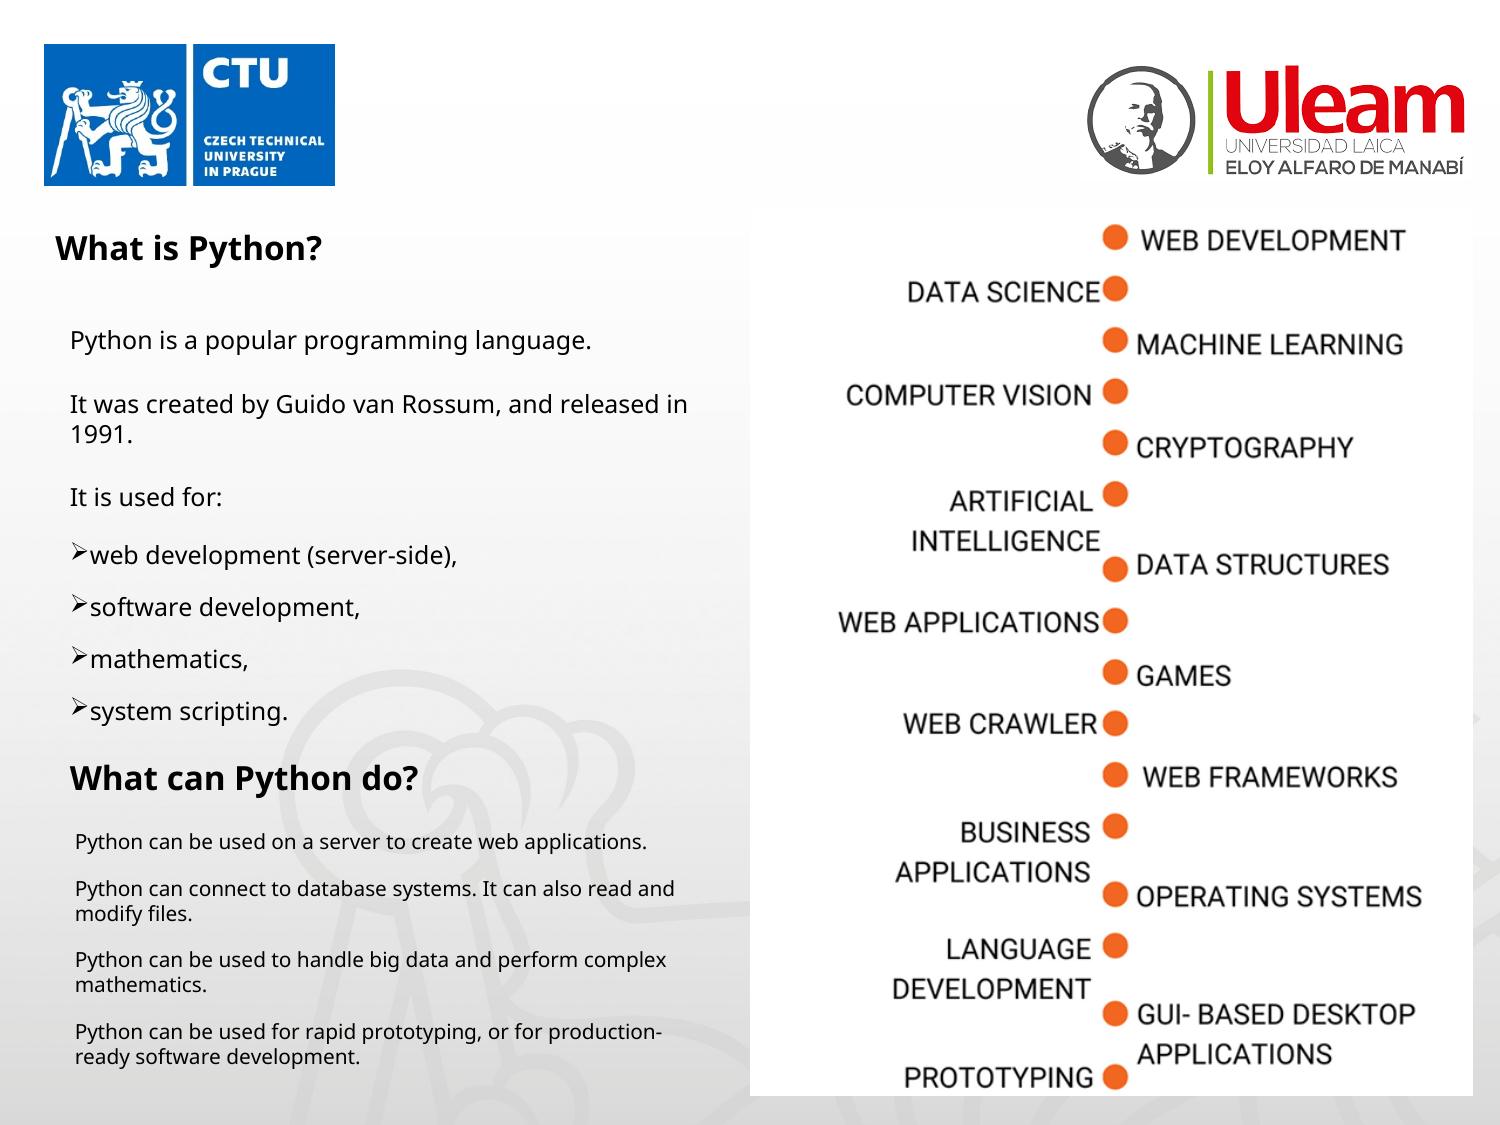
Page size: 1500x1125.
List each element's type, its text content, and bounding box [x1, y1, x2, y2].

text_box Python is a popular programming language. It was created by Guido van Rossum, and released in 1991. It is used for: web development (server-side), software development, mathematics, system scripting. [55, 317, 750, 792]
text_box What can Python do? [55, 750, 504, 805]
text_box Python can be used on a server to create web applications. Python can connect to database systems. It can also read and modify files. Python can be used to handle big data and perform complex mathematics. Python can be used for rapid prototyping, or for production-ready software development. [60, 821, 721, 1077]
text_box What is Python? [40, 219, 376, 275]
picture [0, 0, 1500, 1125]
